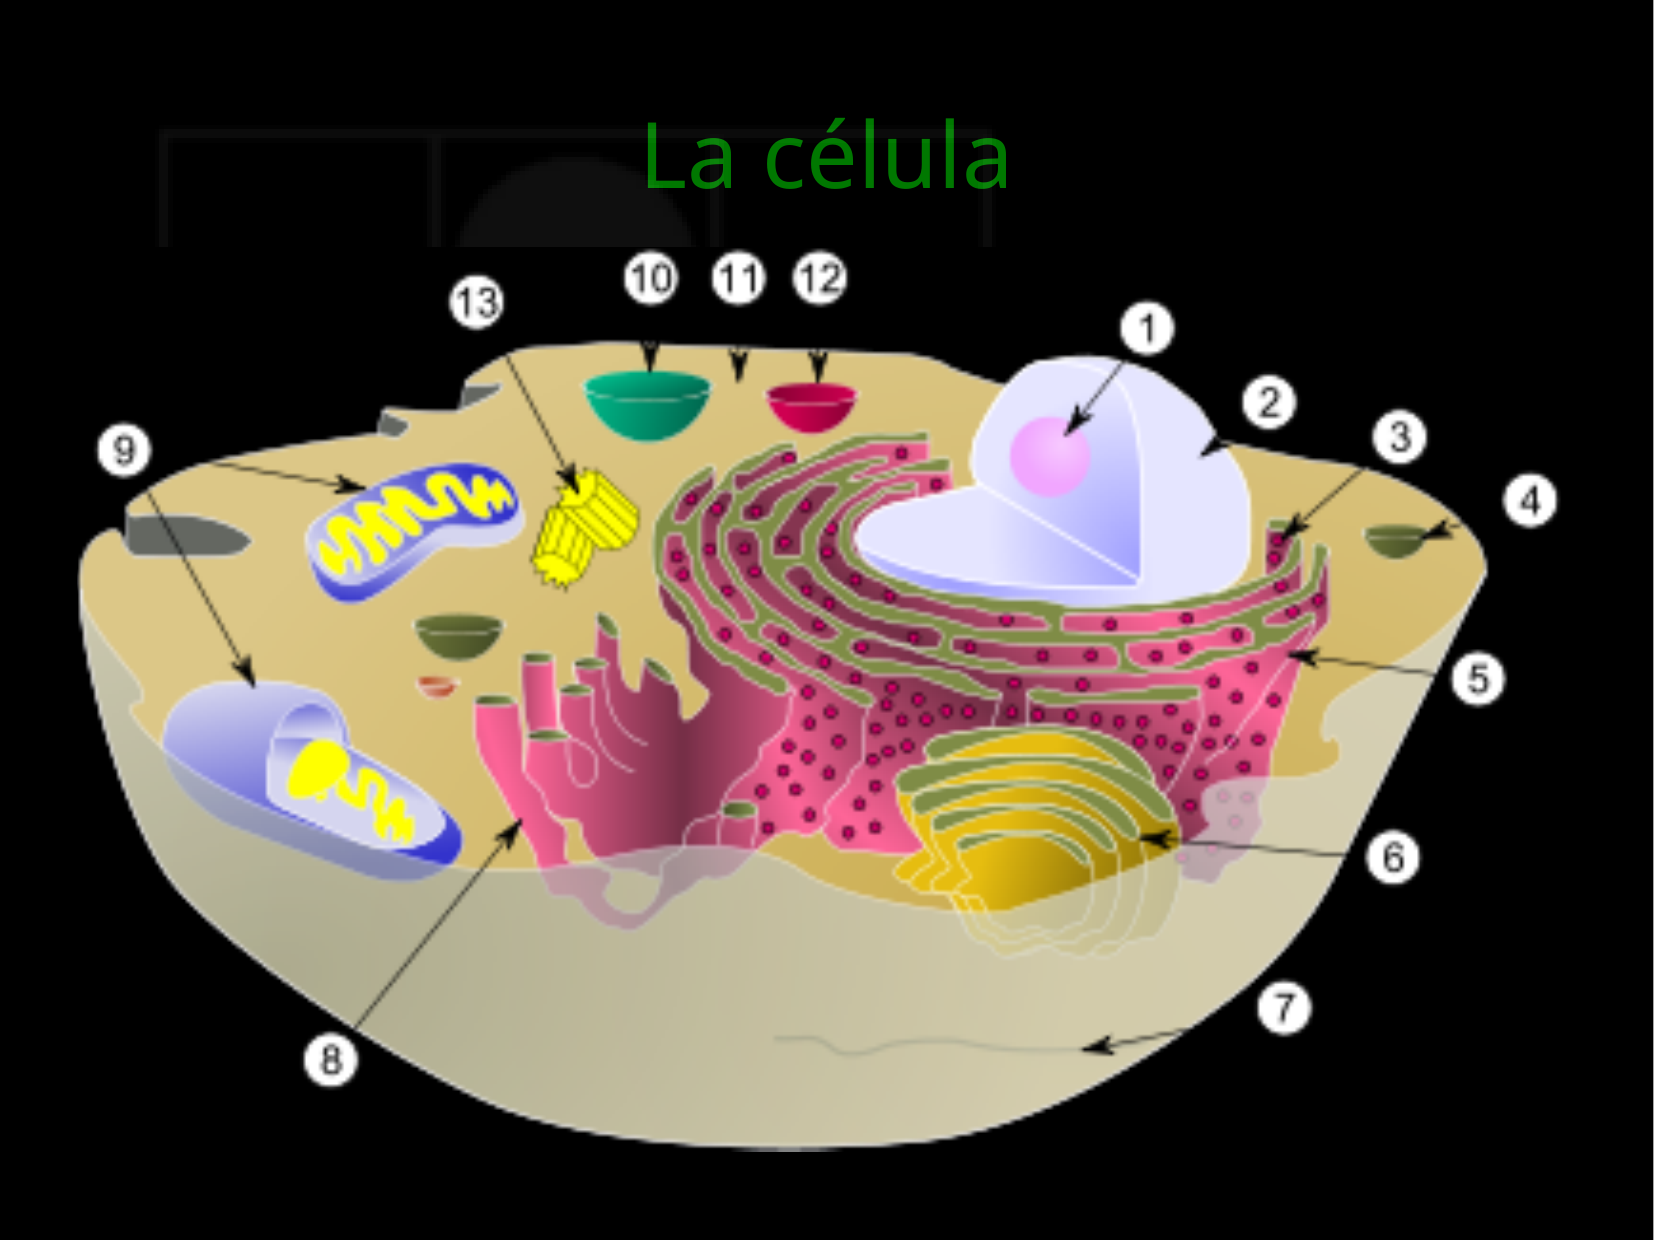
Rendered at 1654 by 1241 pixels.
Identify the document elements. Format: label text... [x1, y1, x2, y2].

picture [77, 88, 1565, 1152]
title La célula [82, 49, 1571, 257]
